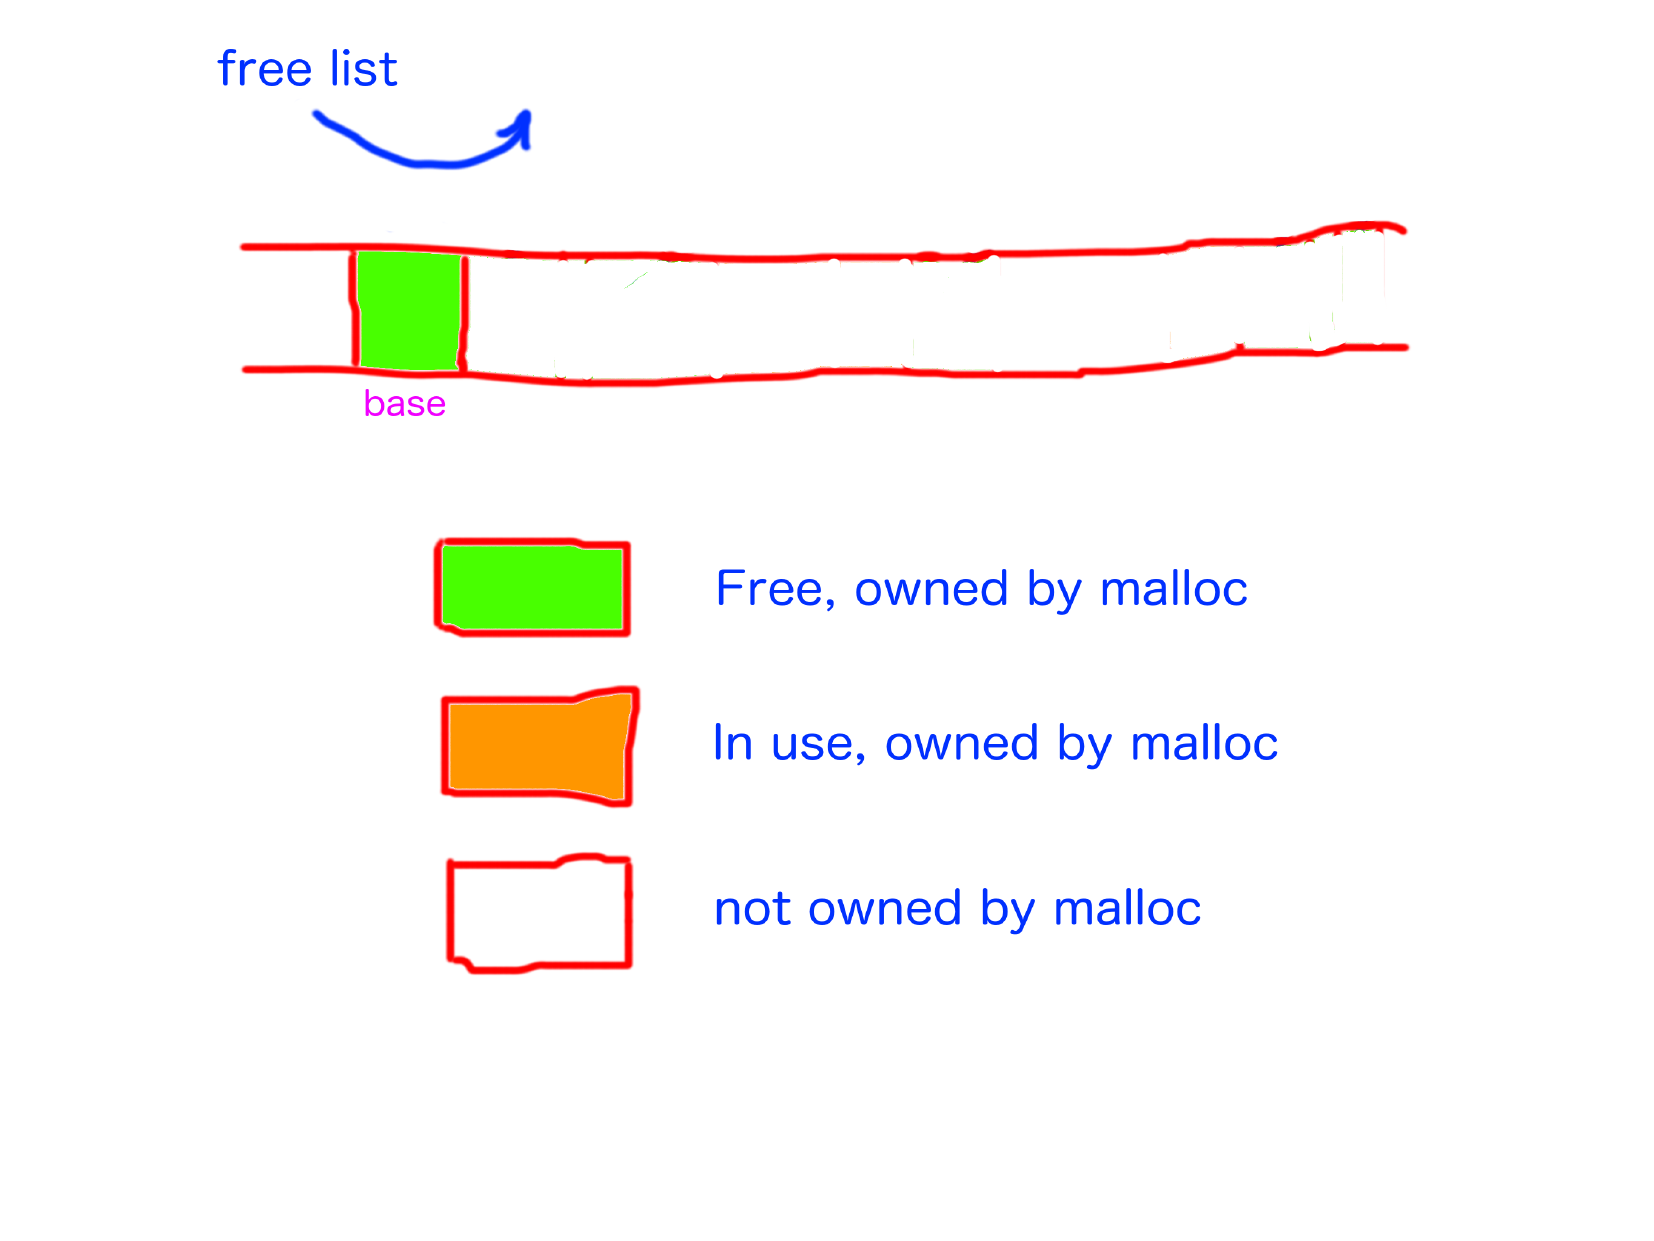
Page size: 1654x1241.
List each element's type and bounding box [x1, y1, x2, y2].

picture [192, 0, 1433, 1154]
